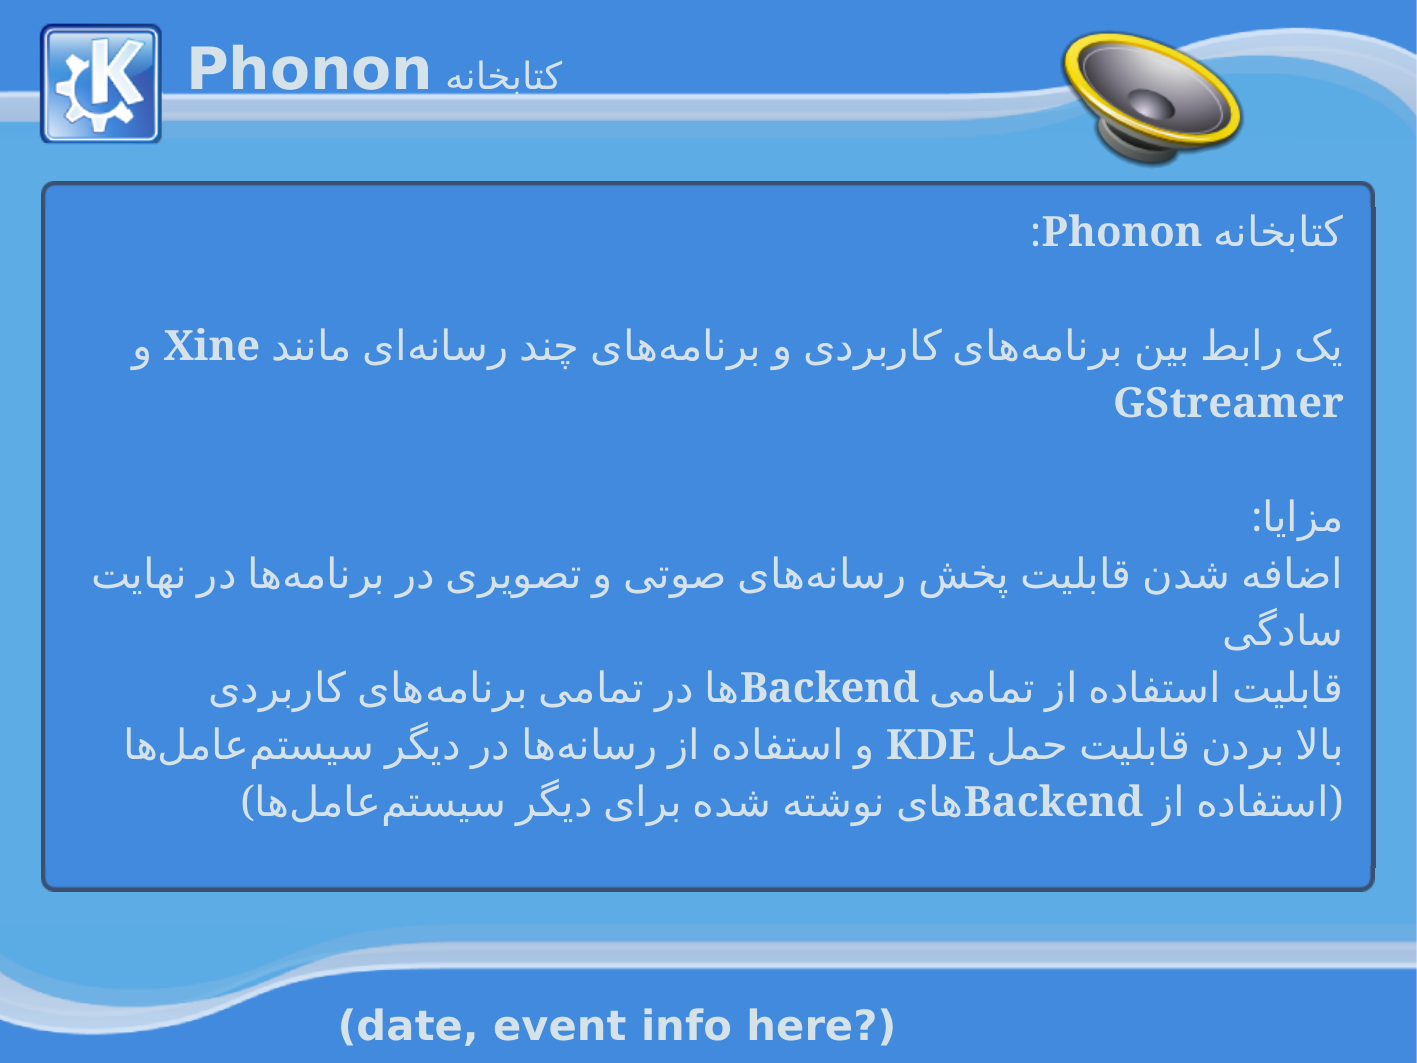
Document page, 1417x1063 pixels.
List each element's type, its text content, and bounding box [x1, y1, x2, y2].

text_box کتابخانه Phonon: یک رابط بین برنامه‌های کاربردی و برنامه‌های چند رسانه‌ای مانند Xine و GStreamer مزایا: اضافه شدن قابلیت پخش رسانه‌های صوتی و تصویری در برنامه‌ها در نهایت سادگی قابلیت استفاده از تمامی Backend‌ها در تمامی برنامه‌های کاربردی بالا بردن قابلیت حمل KDE و استفاده از رسانه‌ها در دیگر سیستم‌عامل‌ها (استفاده از Backend‌های نوشته شده برای دیگر سیستم‌عامل‌ها) [58, 194, 1359, 803]
picture [0, 0, 1417, 1063]
text_box کتابخانه Phonon [171, 27, 1048, 111]
